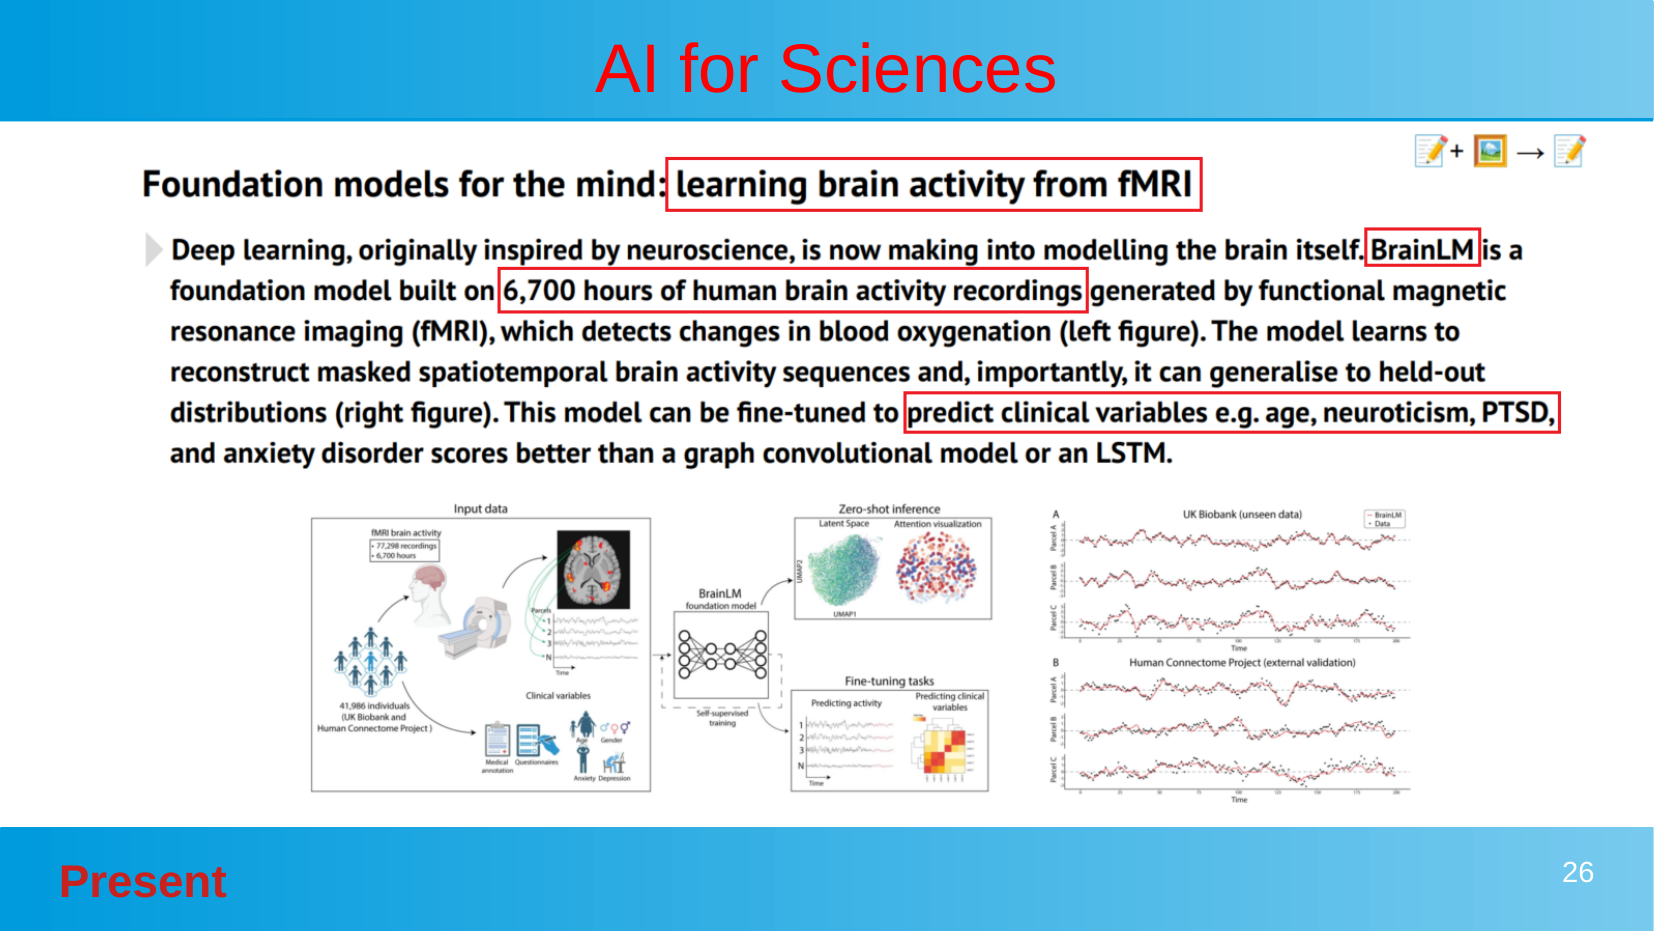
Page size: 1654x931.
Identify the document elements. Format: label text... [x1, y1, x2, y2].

picture [132, 130, 1589, 806]
title AI for Sciences [59, 29, 1595, 108]
